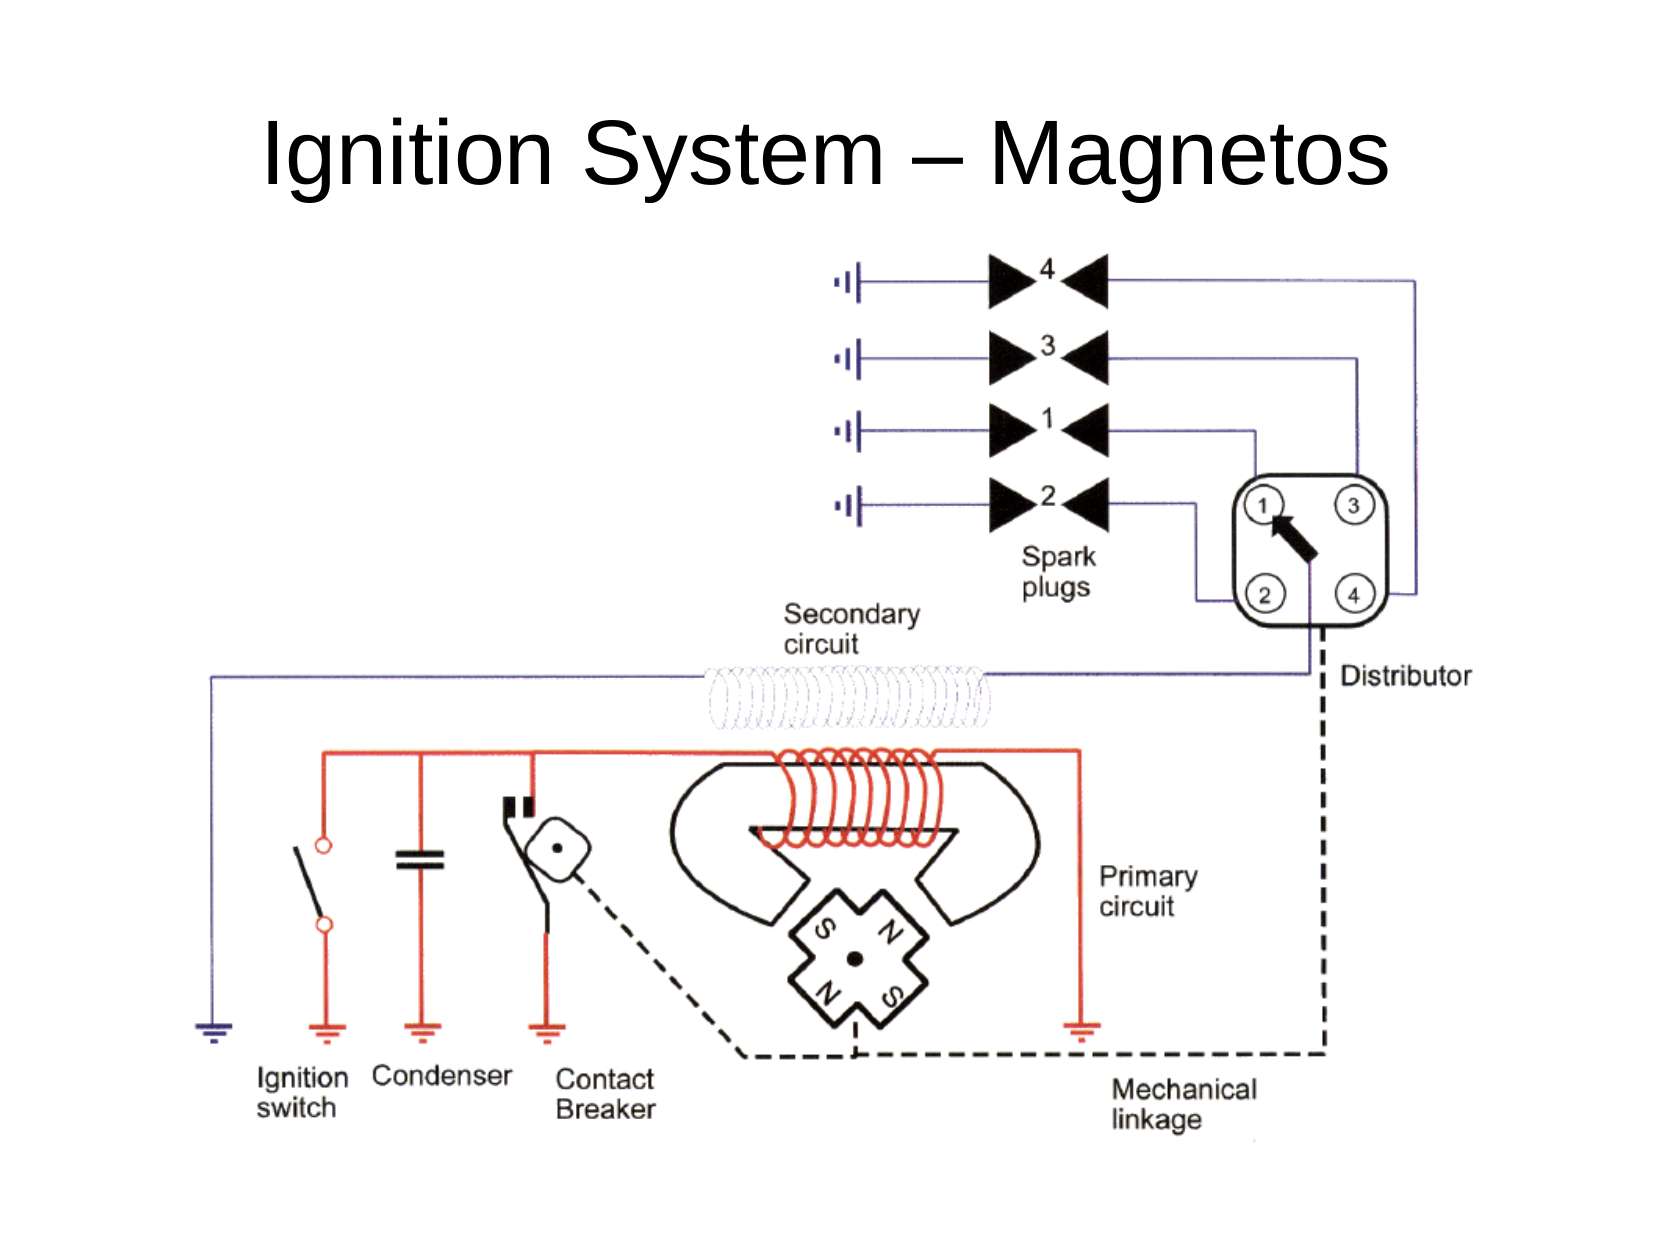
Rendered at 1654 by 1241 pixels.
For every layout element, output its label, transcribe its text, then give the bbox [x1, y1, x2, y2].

title Ignition System – Magnetos [82, 49, 1571, 257]
picture [159, 237, 1501, 1156]
